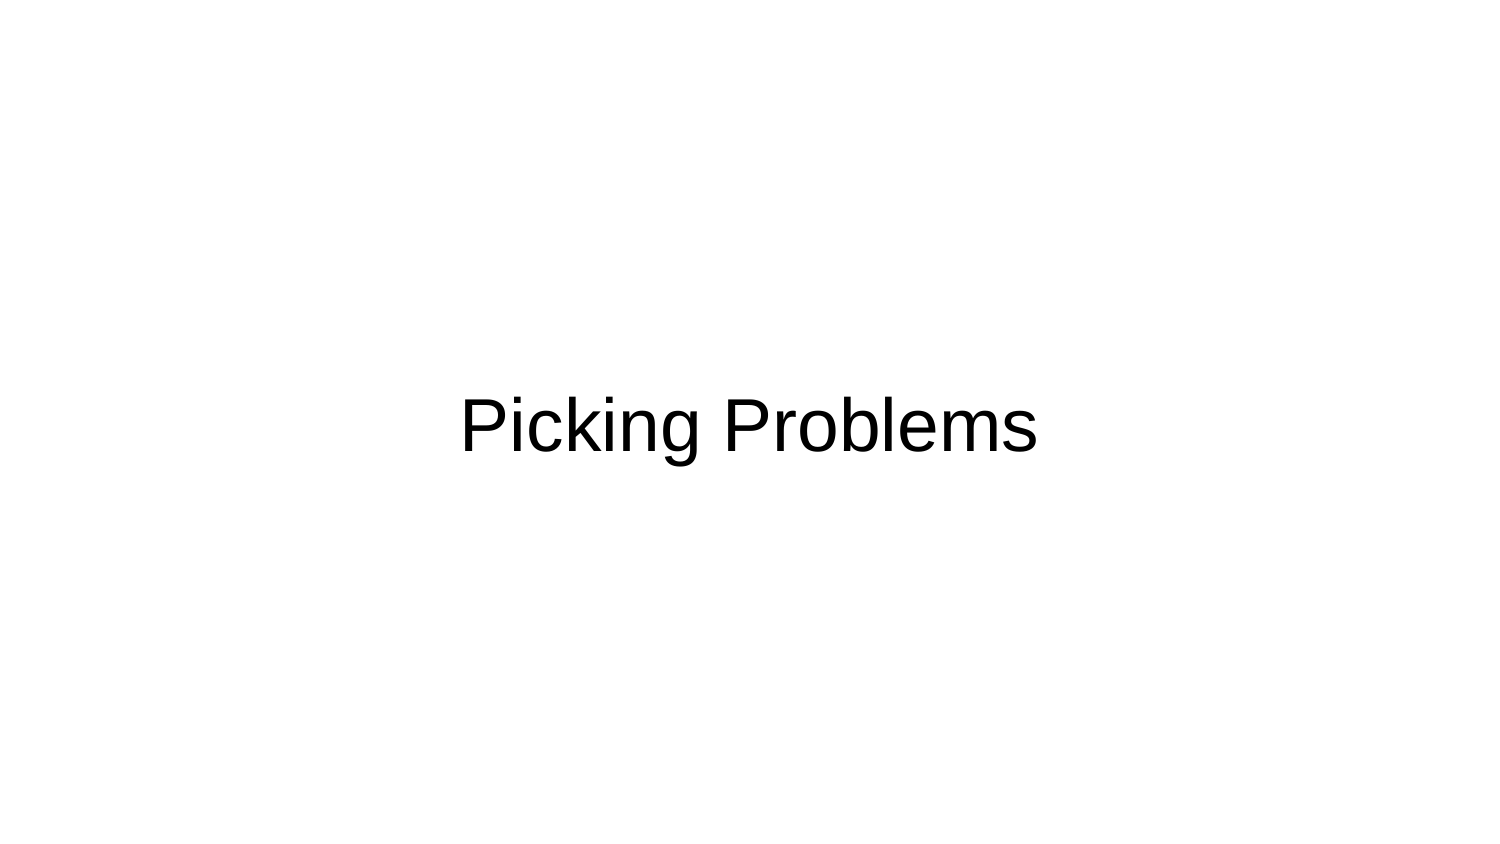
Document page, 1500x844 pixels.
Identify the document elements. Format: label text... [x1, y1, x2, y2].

title Picking Problems [51, 352, 1449, 491]
